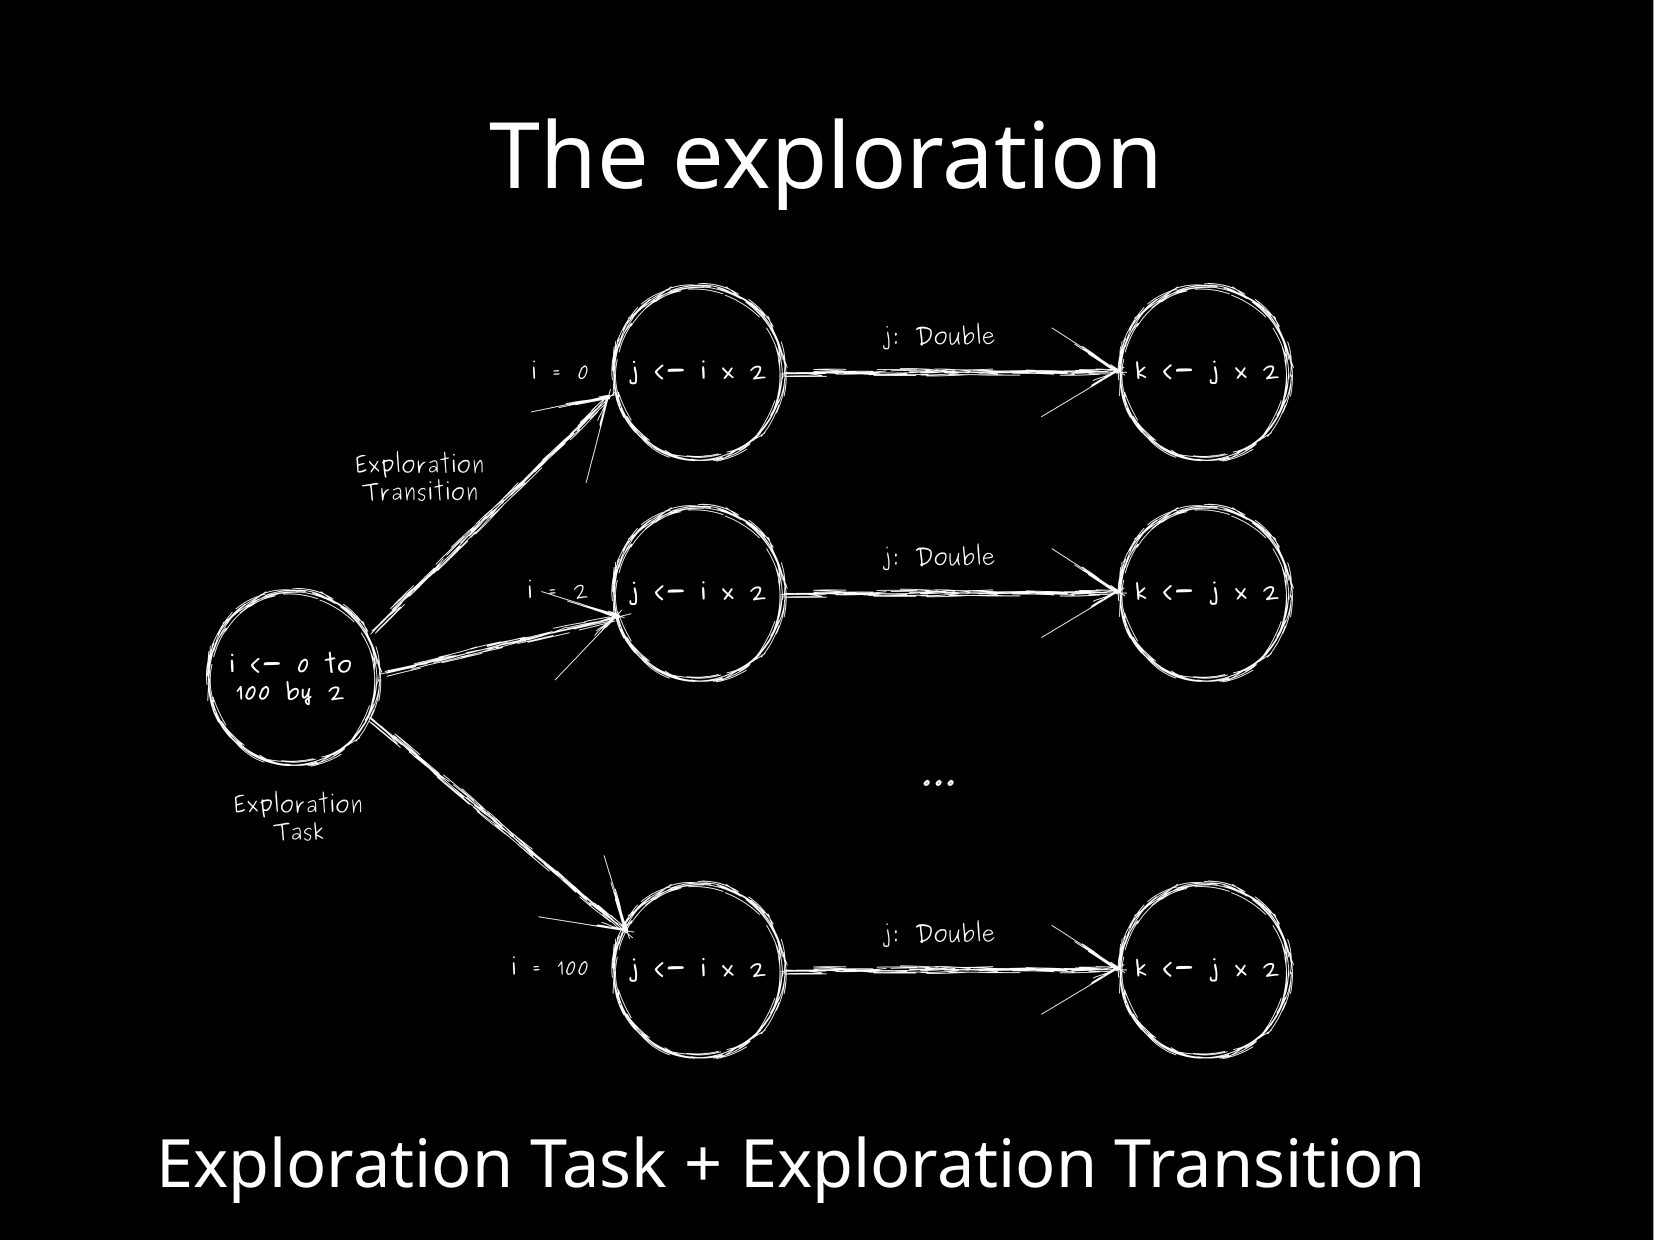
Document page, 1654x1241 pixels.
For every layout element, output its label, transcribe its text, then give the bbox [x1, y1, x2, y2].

picture [206, 283, 1294, 1060]
title The exploration [82, 49, 1571, 257]
list Exploration Task + Exploration Transition [47, 1116, 1536, 1241]
